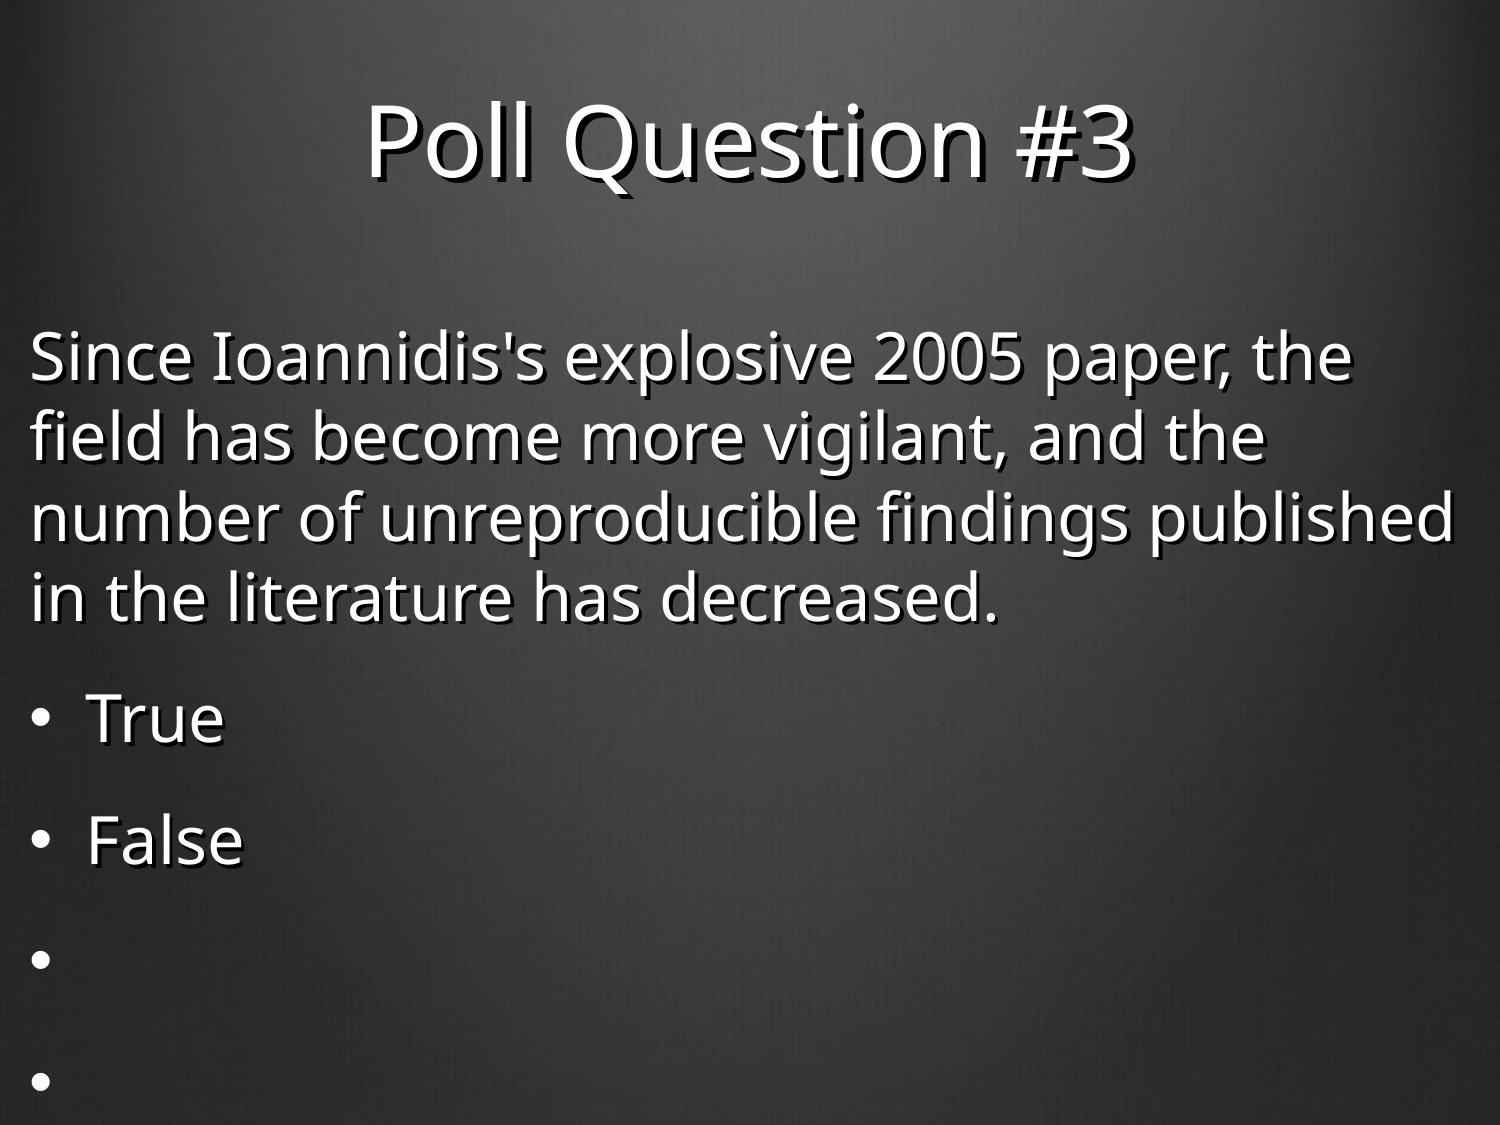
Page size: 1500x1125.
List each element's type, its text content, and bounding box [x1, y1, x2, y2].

list Since Ioannidis's explosive 2005 paper, the field has become more vigilant, and the number of unreproducible findings published in the literature has decreased. True False [14, 306, 1500, 1005]
title Poll Question #3 [112, 19, 1388, 255]
